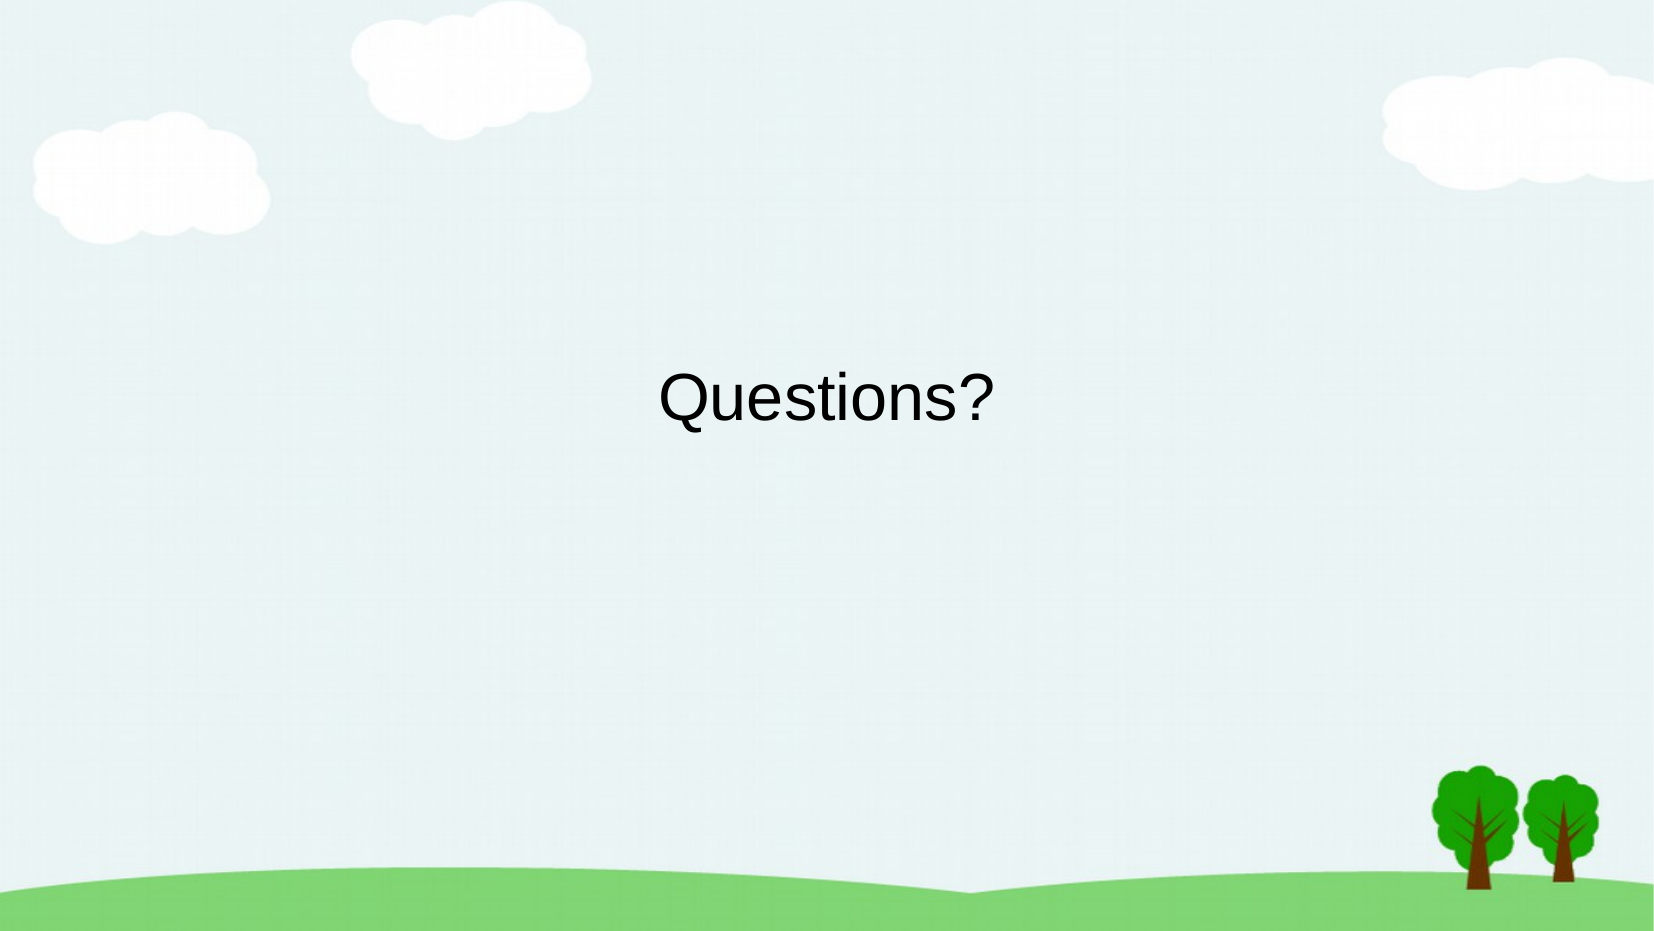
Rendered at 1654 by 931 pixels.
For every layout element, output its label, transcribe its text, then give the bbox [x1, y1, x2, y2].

picture [0, 0, 1654, 931]
subtitle Questions? [82, 37, 1571, 758]
